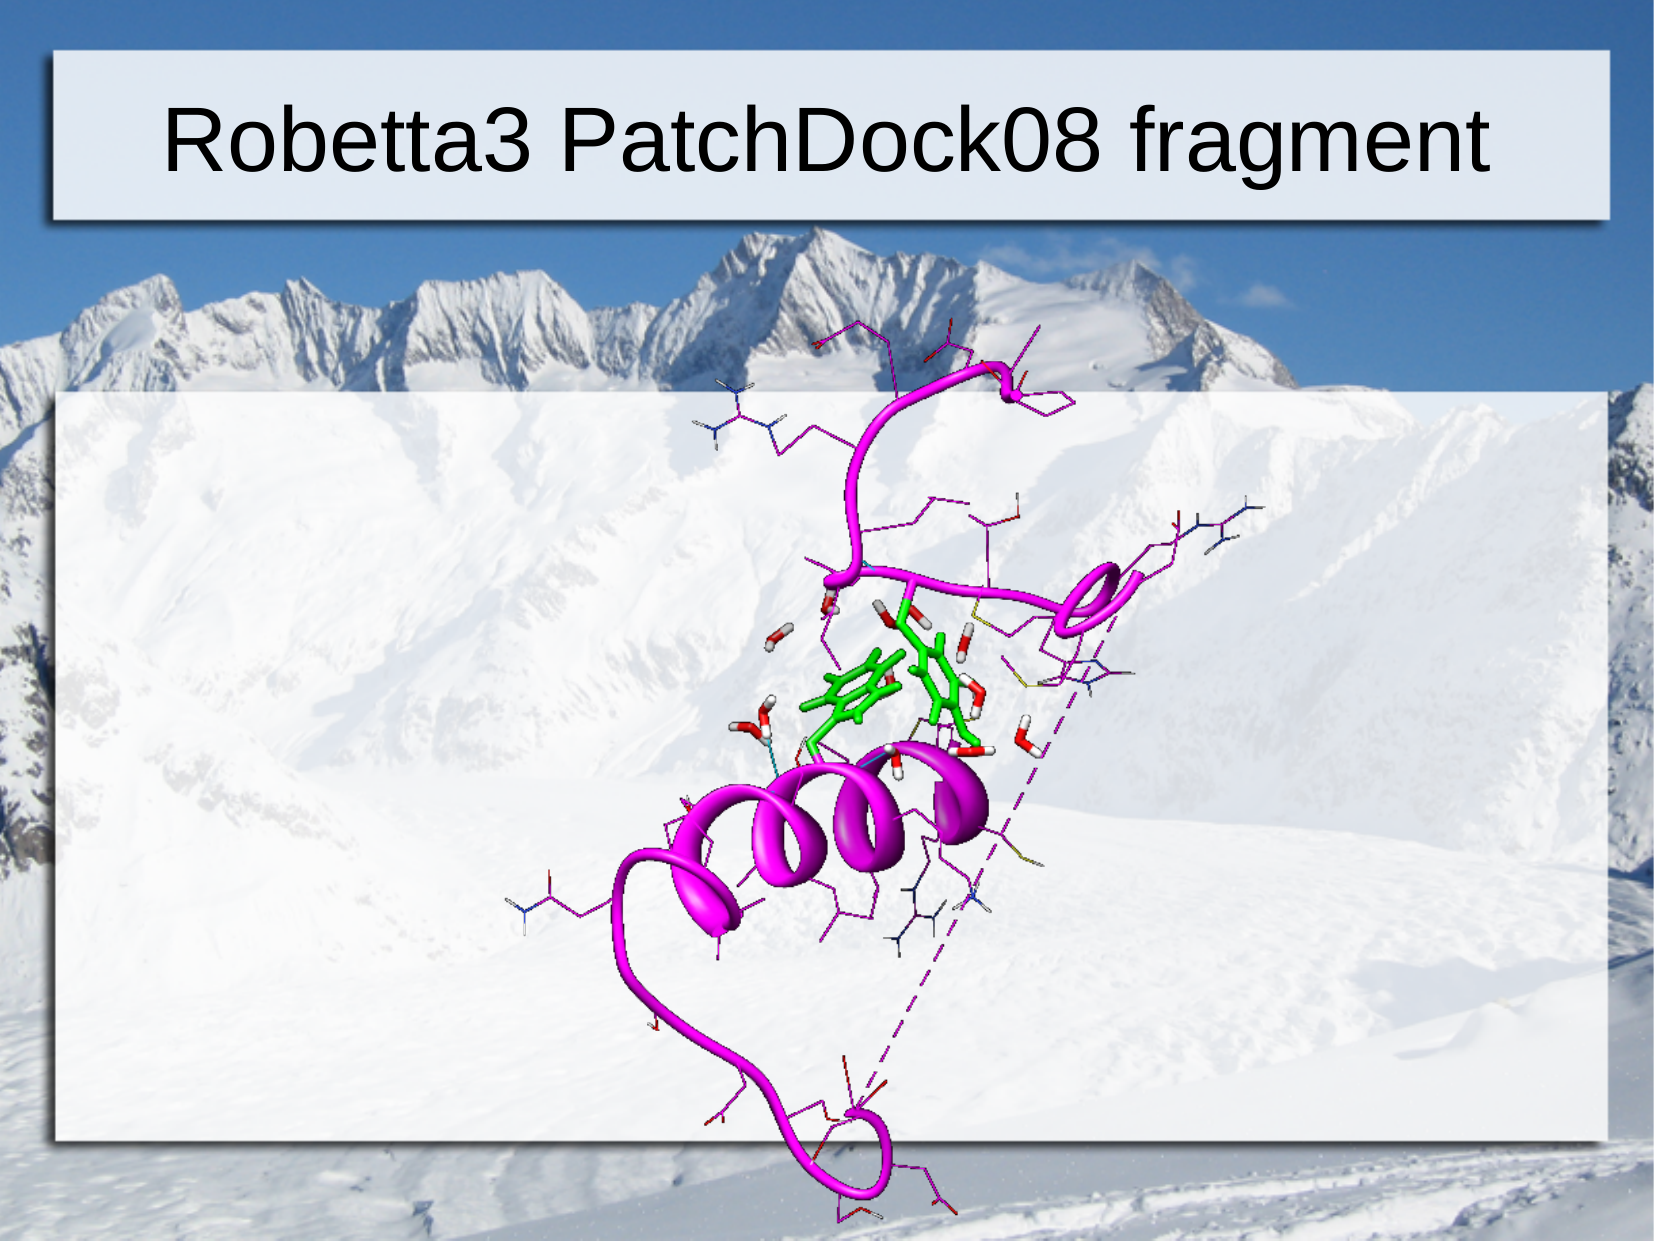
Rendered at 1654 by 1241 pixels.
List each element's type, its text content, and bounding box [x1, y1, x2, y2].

title Robetta3 PatchDock08 fragment [59, 61, 1595, 219]
picture [0, 0, 1654, 1241]
